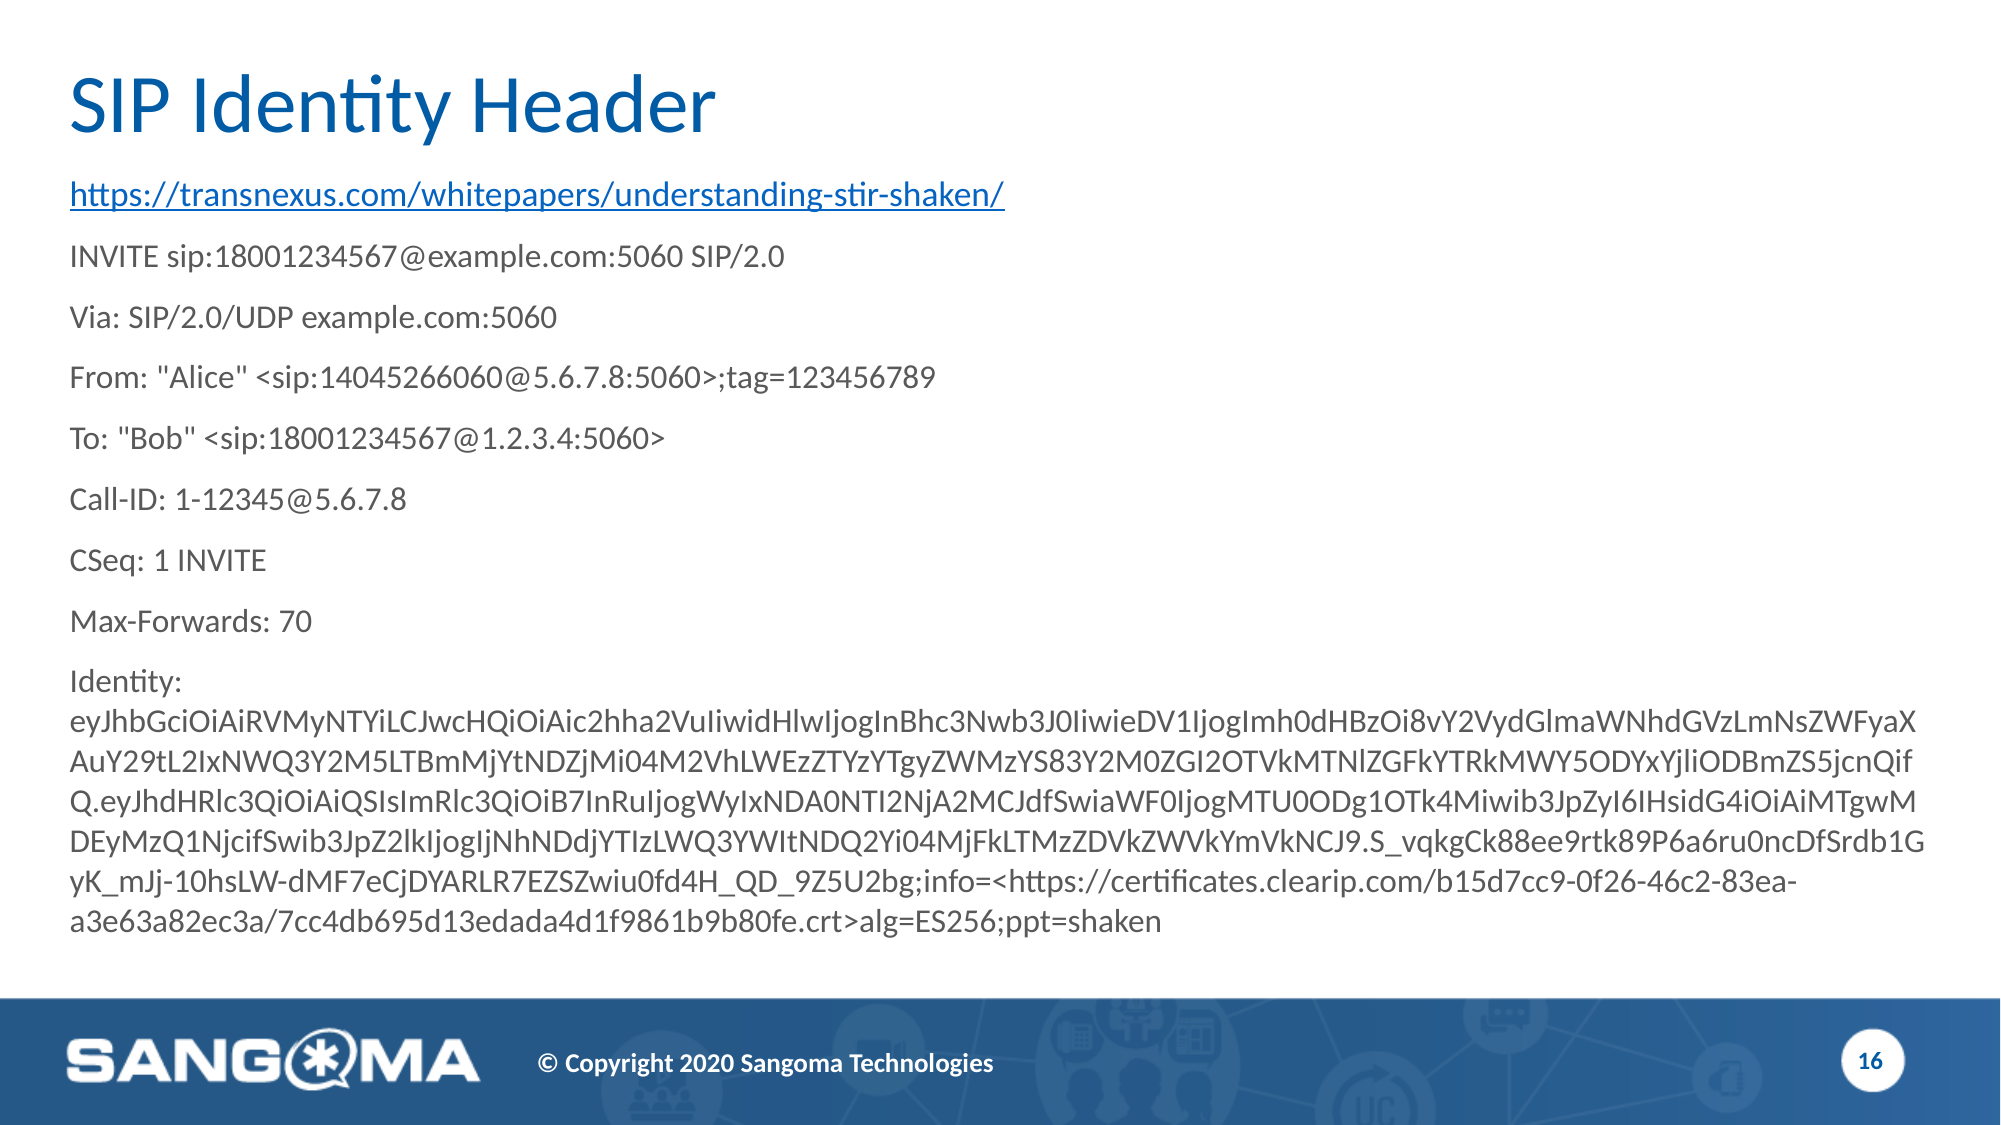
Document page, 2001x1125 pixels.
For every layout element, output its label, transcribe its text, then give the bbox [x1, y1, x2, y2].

picture [0, 0, 2001, 1125]
title SIP Identity Header [54, 48, 1945, 163]
list https://transnexus.com/whitepapers/understanding-stir-shaken/ INVITE sip:18001234567@example.com:5060 SIP/2.0 Via: SIP/2.0/UDP example.com:5060 From: "Alice" <sip:14045266060@5.6.7.8:5060>;tag=123456789 To: "Bob" <sip:18001234567@1.2.3.4:5060> Call-ID: 1-12345@5.6.7.8 CSeq: 1 INVITE Max-Forwards: 70 Identity: eyJhbGciOiAiRVMyNTYiLCJwcHQiOiAic2hha2VuIiwidHlwIjogInBhc3Nwb3J0IiwieDV1IjogImh0dHBzOi8vY2VydGlmaWNhdGVzLmNsZWFyaXAuY29tL2IxNWQ3Y2M5LTBmMjYtNDZjMi04M2VhLWEzZTYzYTgyZWMzYS83Y2M0ZGI2OTVkMTNlZGFkYTRkMWY5ODYxYjliODBmZS5jcnQifQ.eyJhdHRlc3QiOiAiQSIsImRlc3QiOiB7InRuIjogWyIxNDA0NTI2NjA2MCJdfSwiaWF0IjogMTU0ODg1OTk4Miwib3JpZyI6IHsidG4iOiAiMTgwMDEyMzQ1NjcifSwib3JpZ2lkIjogIjNhNDdjYTIzLWQ3YWItNDQ2Yi04MjFkLTMzZDVkZWVkYmVkNCJ9.S_vqkgCk88ee9rtk89P6a6ru0ncDfSrdb1GyK_mJj-10hsLW-dMF7eCjDYARLR7EZSZwiu0fd4H_QD_9Z5U2bg;info=<https://certificates.clearip.com/b15d7cc9-0f26-46c2-83ea-a3e63a82ec3a/7cc4db695d13edada4d1f9861b9b80fe.crt>alg=ES256;ppt=shaken [54, 163, 1945, 1054]
